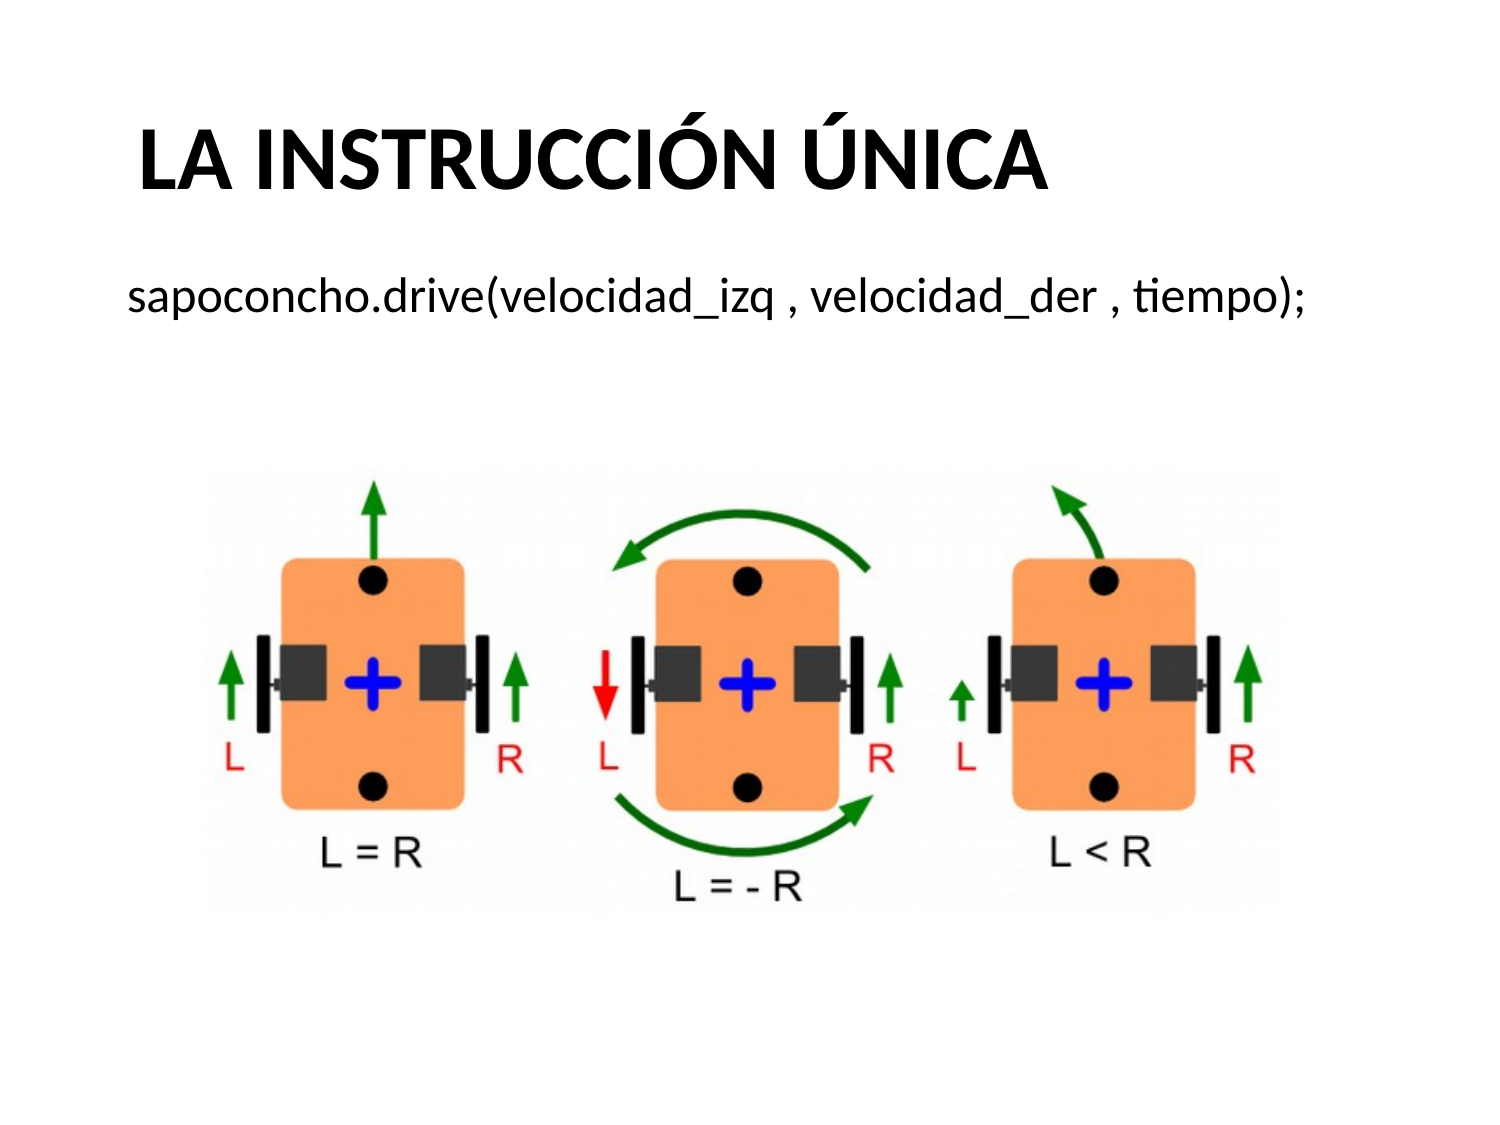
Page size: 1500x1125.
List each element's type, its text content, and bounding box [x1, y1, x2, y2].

text_box LA INSTRUCCIÓN ÚNICA [123, 90, 1069, 216]
picture [204, 467, 1284, 917]
text_box sapoconcho.drive(velocidad_izq , velocidad_der , tiempo); [112, 255, 1377, 332]
